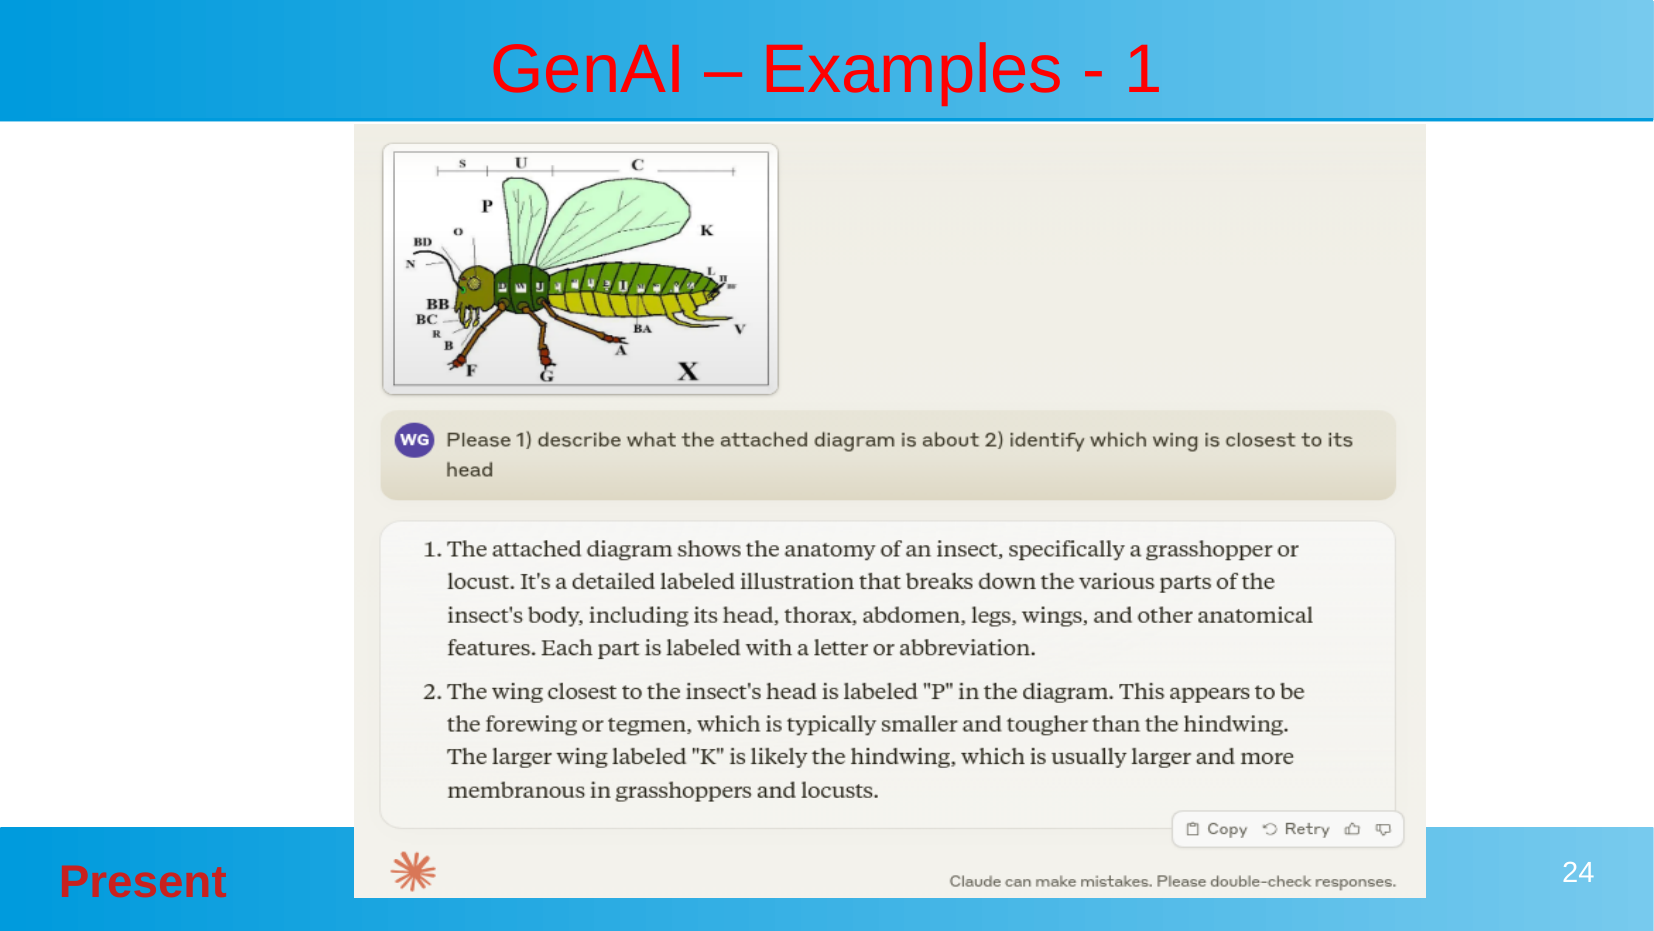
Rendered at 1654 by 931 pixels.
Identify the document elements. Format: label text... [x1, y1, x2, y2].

title GenAI – Examples - 1 [59, 29, 1595, 108]
picture [354, 124, 1426, 898]
